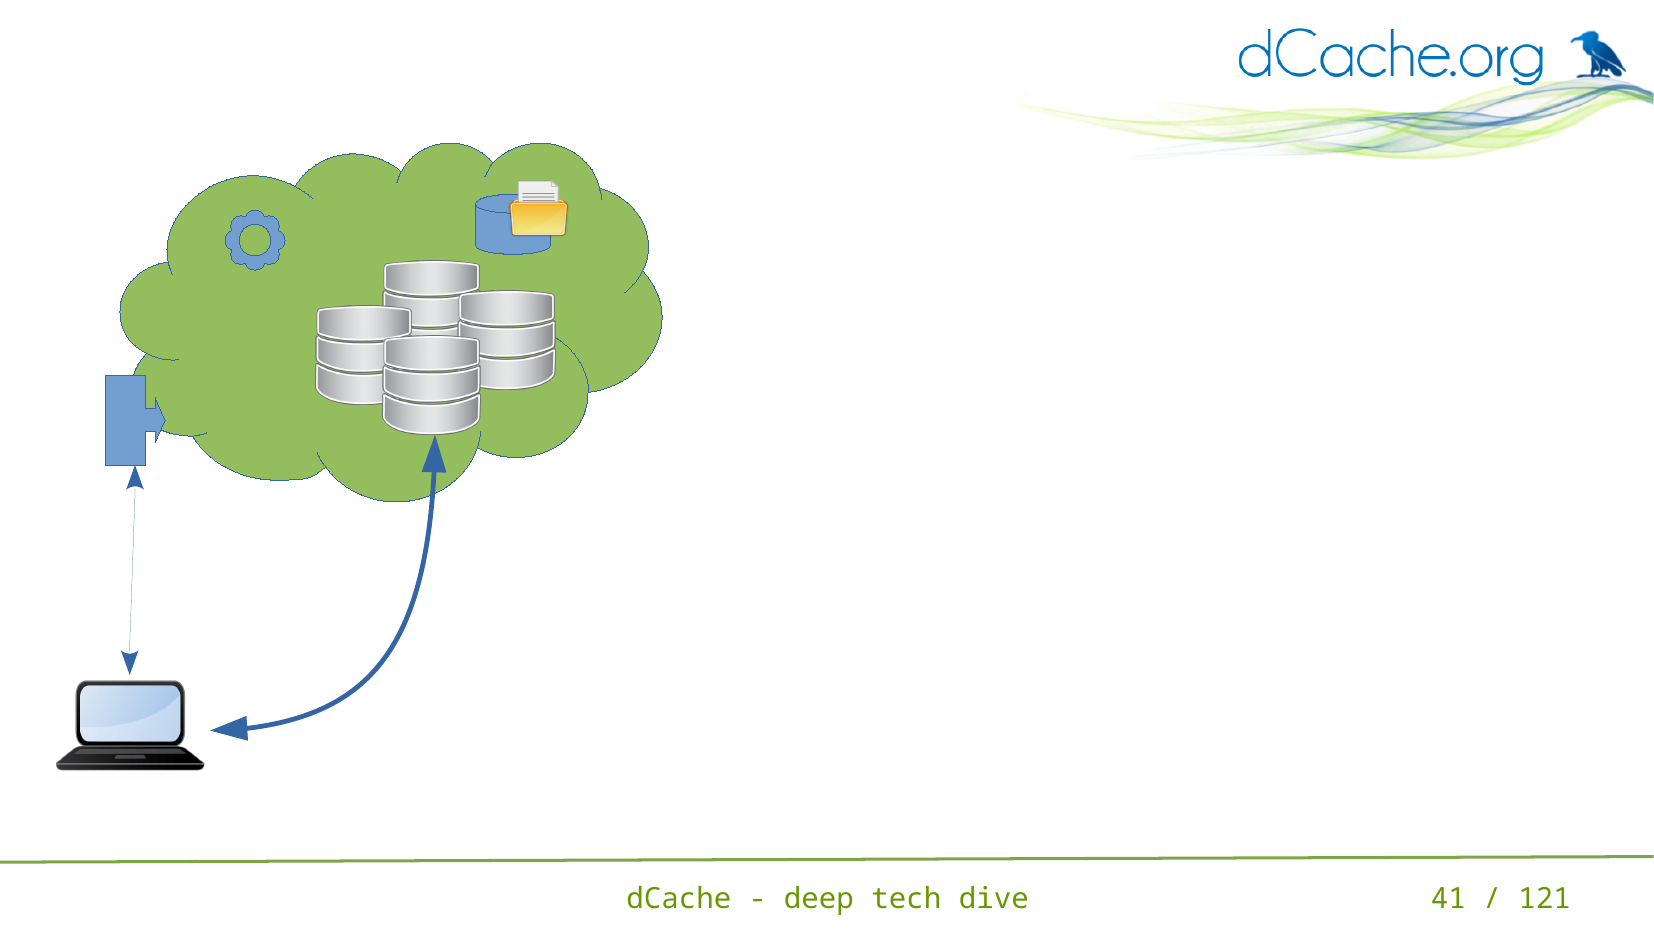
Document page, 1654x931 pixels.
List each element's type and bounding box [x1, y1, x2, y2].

text_box [105, 143, 663, 502]
picture [49, 674, 211, 787]
picture [956, 16, 1654, 169]
picture [506, 180, 571, 239]
picture [315, 260, 556, 436]
